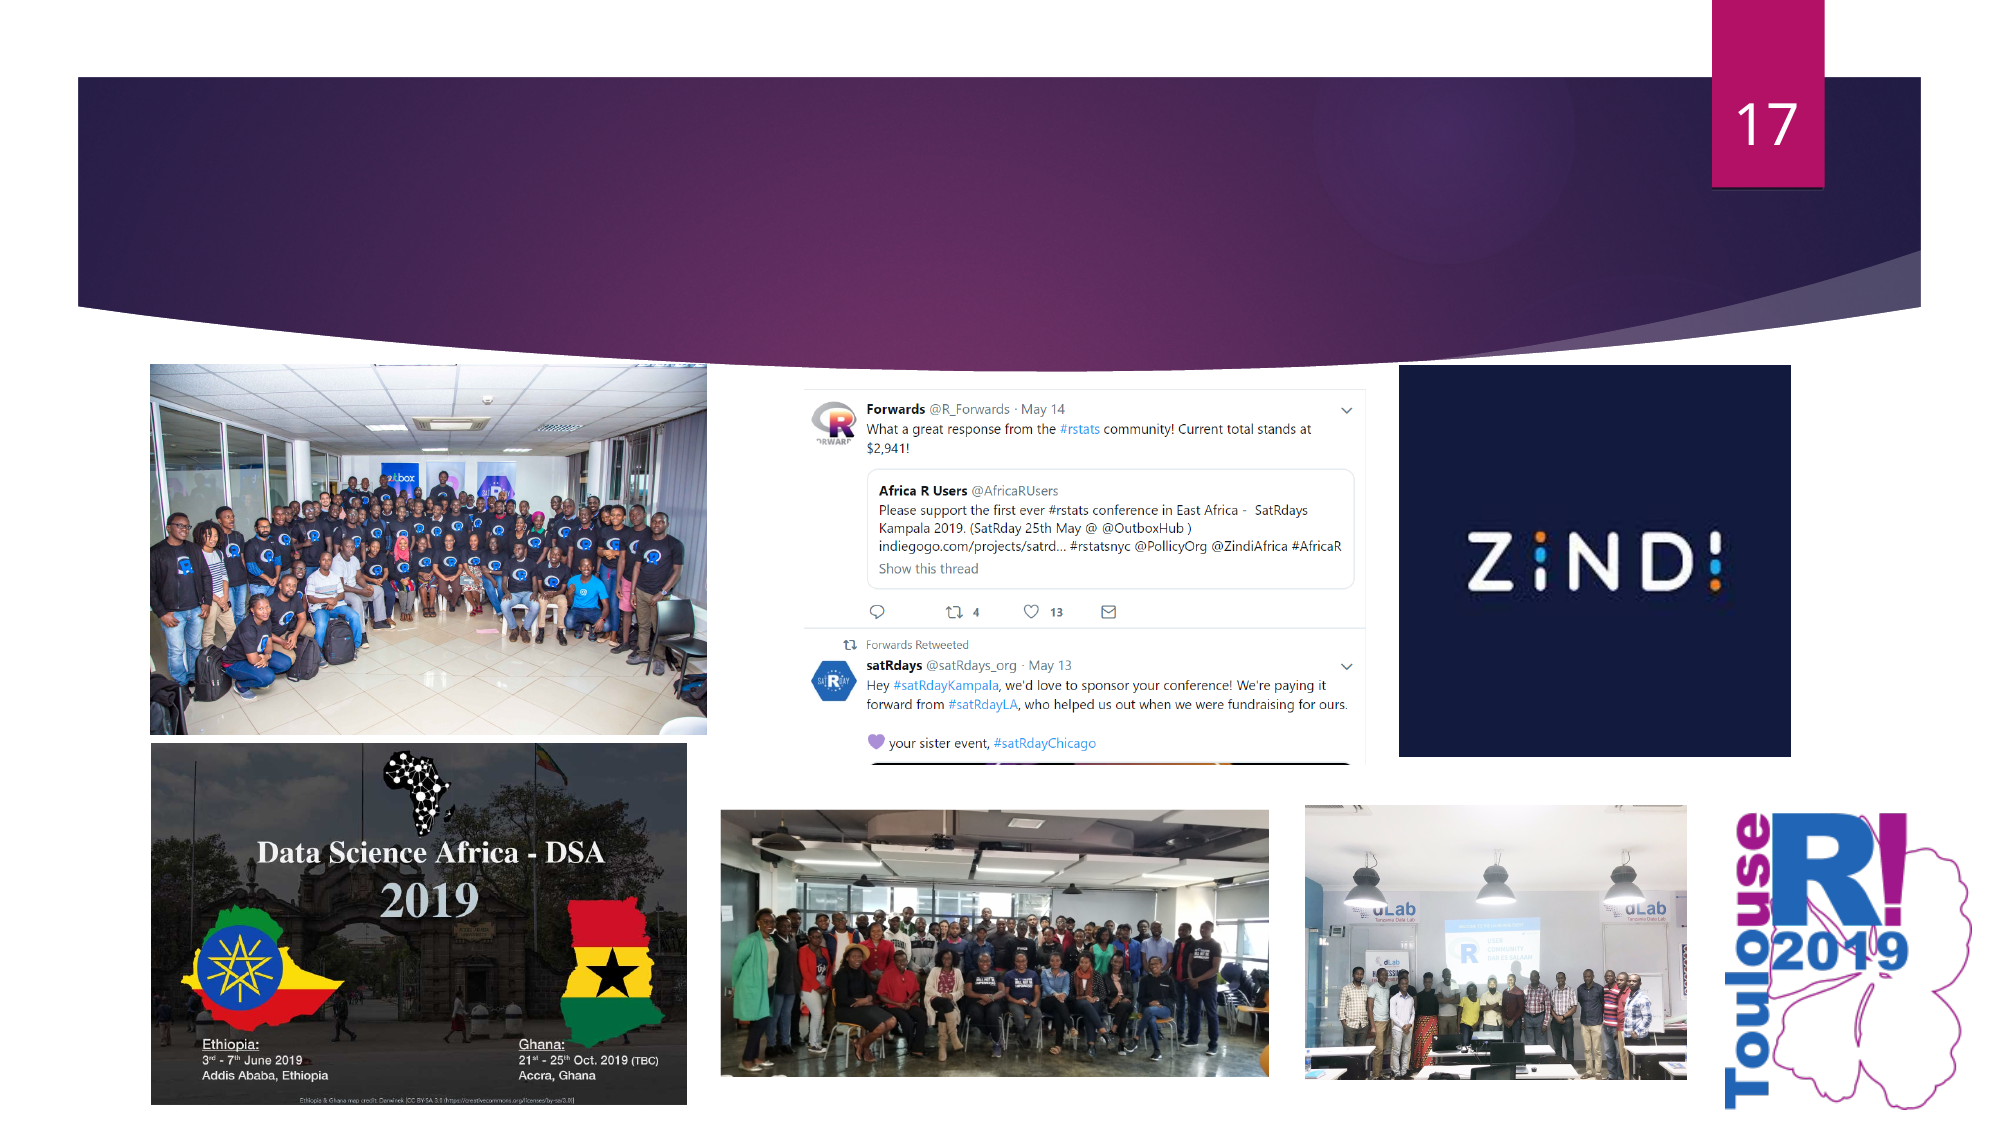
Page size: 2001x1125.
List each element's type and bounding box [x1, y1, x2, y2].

picture [150, 364, 707, 736]
picture [804, 389, 1366, 765]
picture [1725, 779, 1972, 1110]
picture [1305, 805, 1687, 1081]
picture [720, 810, 1269, 1077]
picture [151, 743, 687, 1105]
picture [1399, 365, 1791, 757]
picture [79, 78, 1920, 371]
